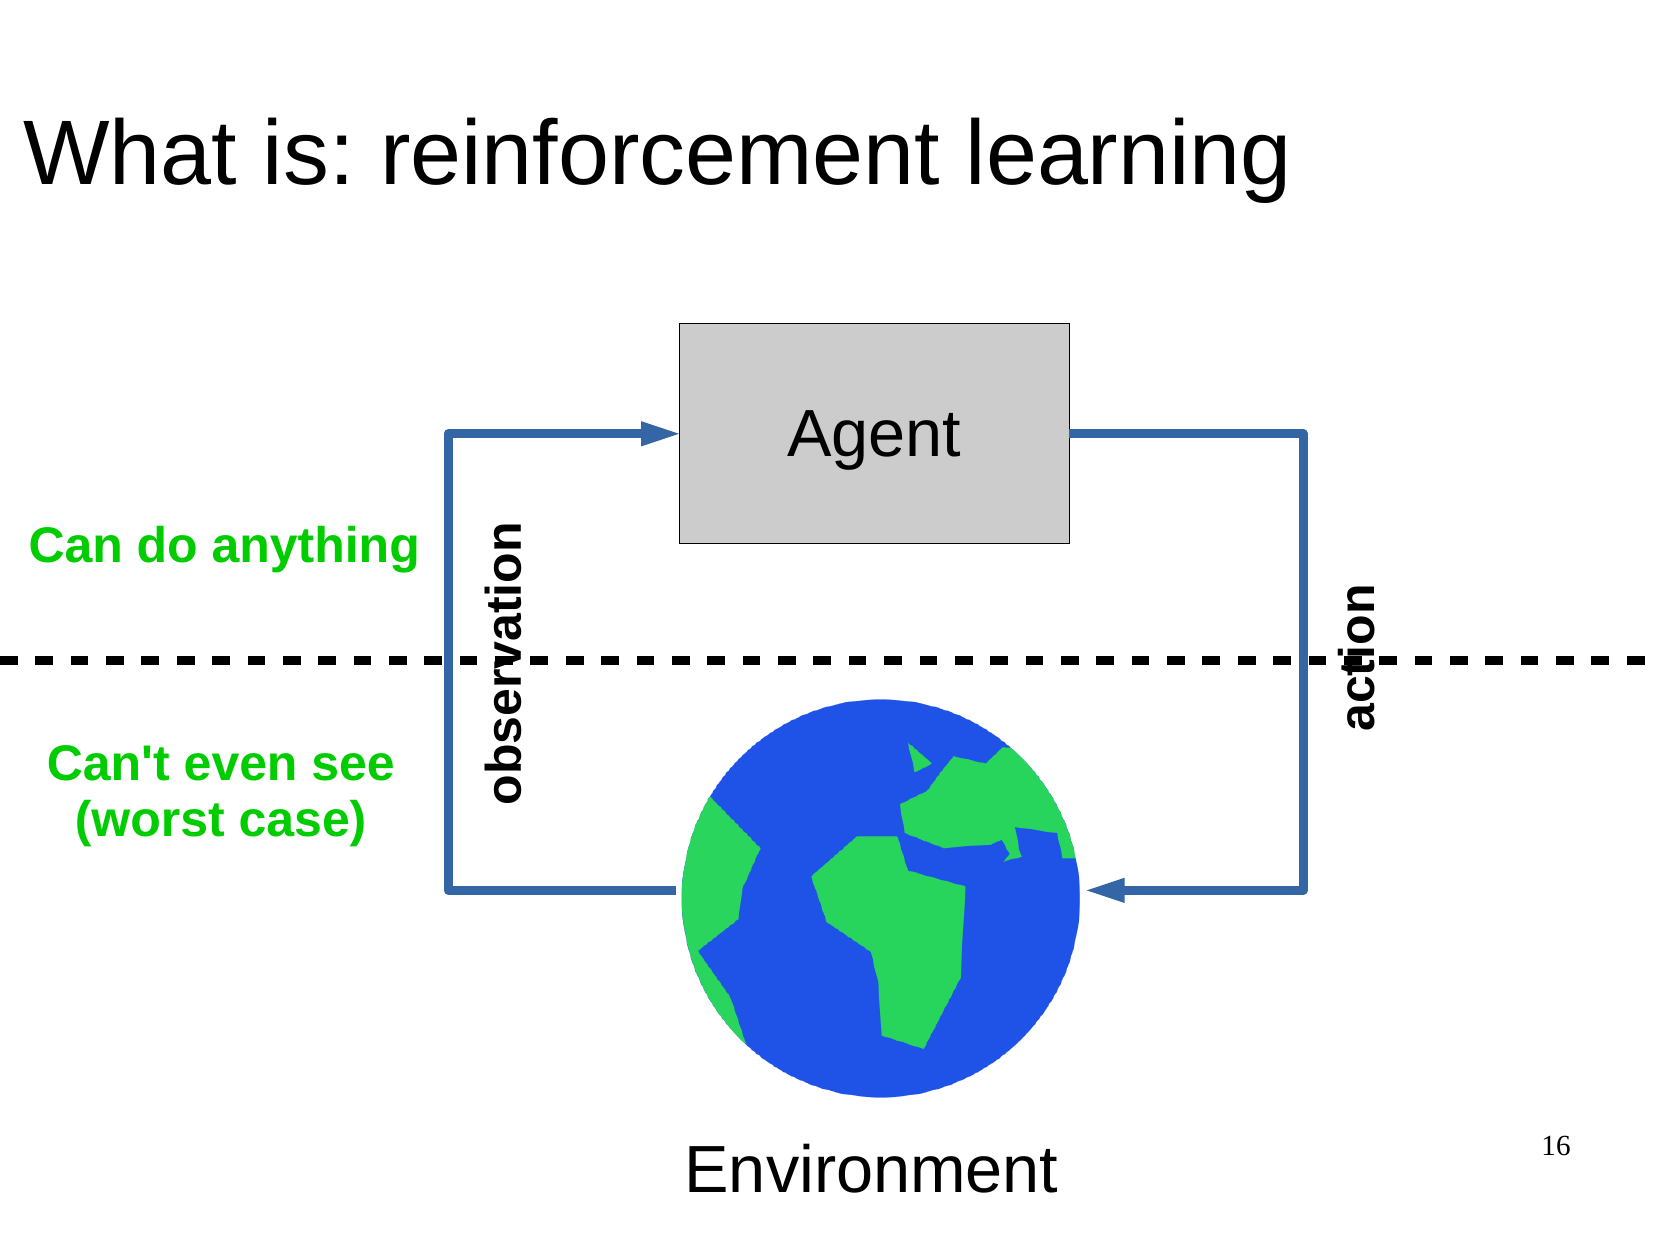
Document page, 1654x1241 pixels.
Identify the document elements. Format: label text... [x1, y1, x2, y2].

text_box observation [468, 581, 540, 821]
text_box Can do anything [13, 509, 636, 581]
text_box Environment [600, 1124, 1143, 1214]
title What is: reinforcement learning [23, 49, 1512, 257]
text_box Can't even see (worst case) [0, 728, 522, 856]
text_box action [1321, 569, 1393, 747]
picture [555, 654, 1206, 1142]
text_box Agent [679, 323, 1070, 544]
